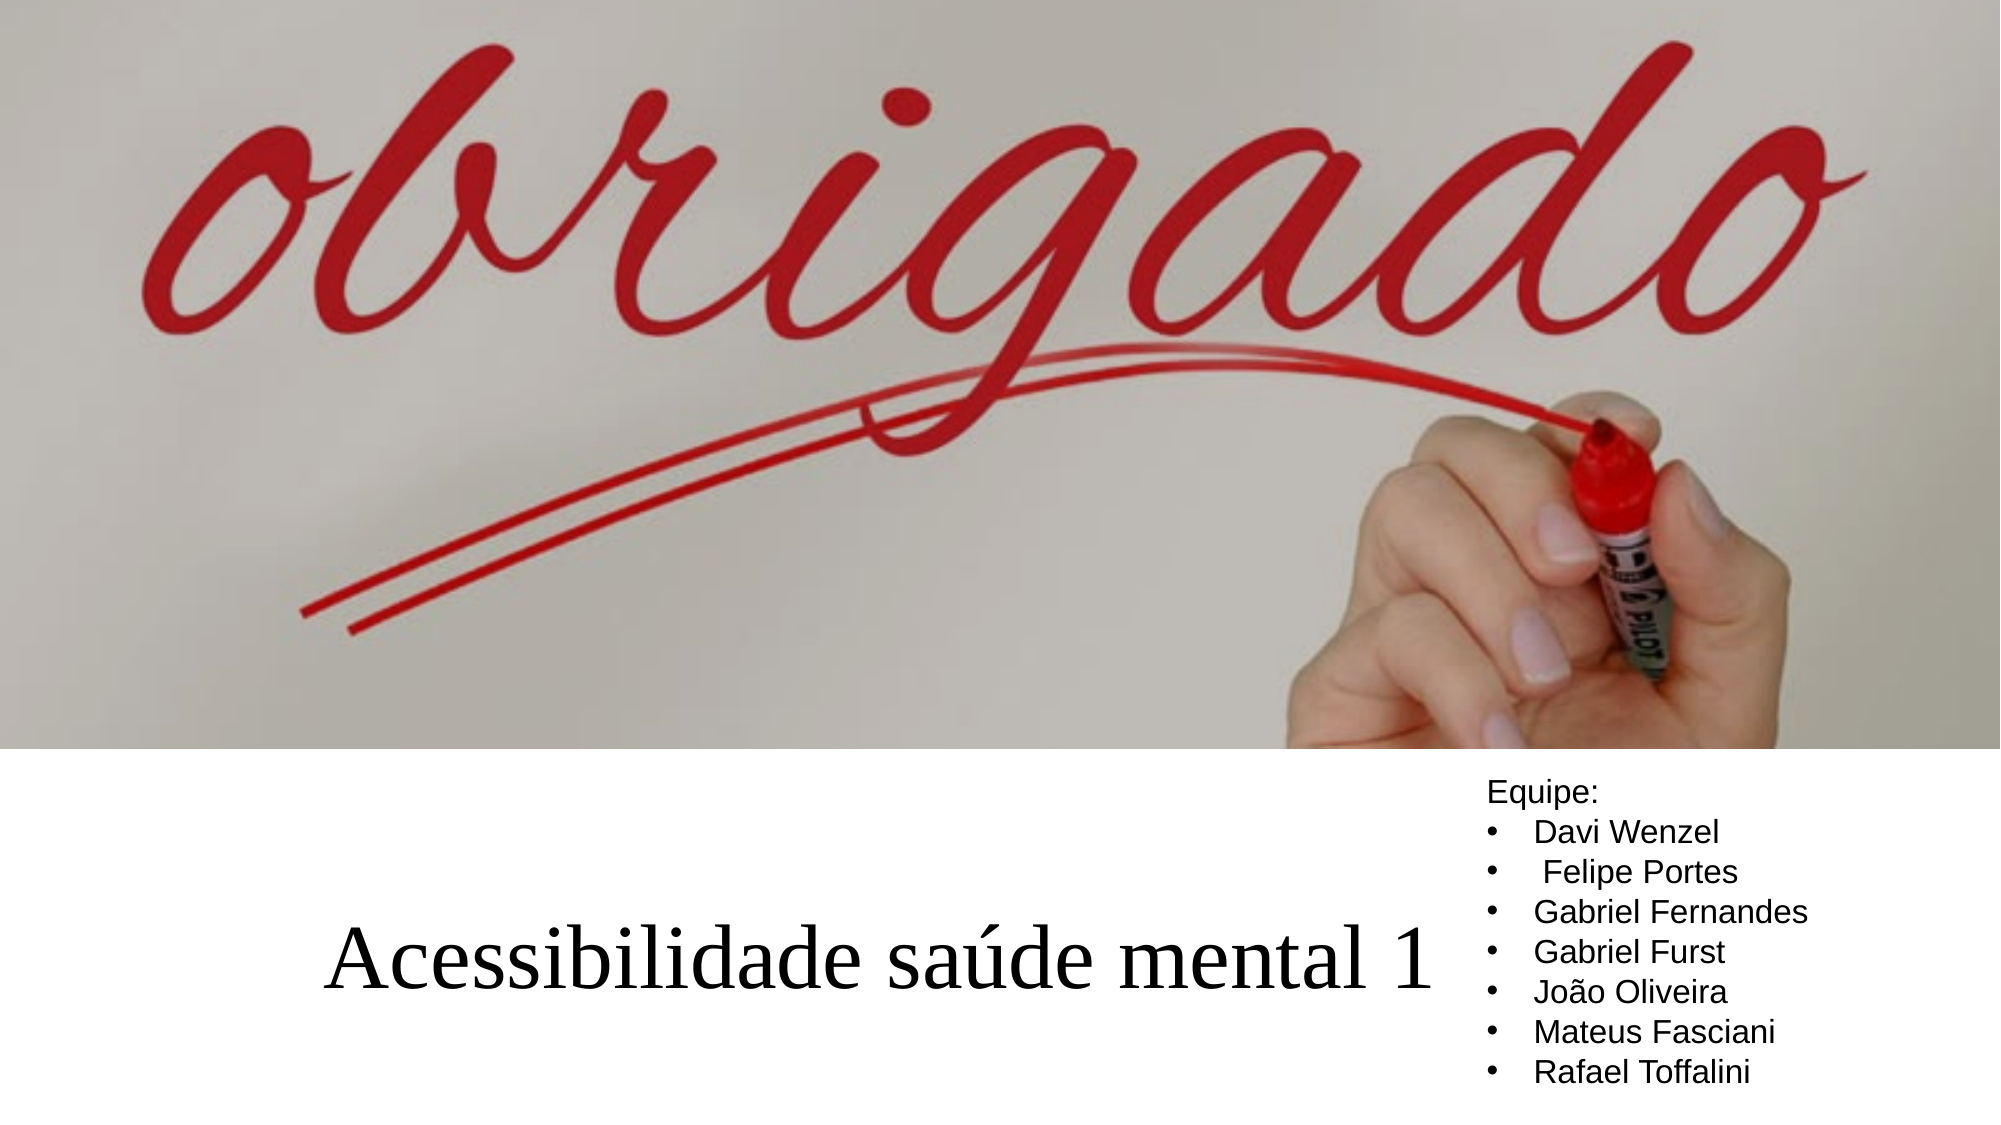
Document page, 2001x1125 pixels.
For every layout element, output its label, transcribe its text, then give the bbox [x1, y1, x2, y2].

text_box Acessibilidade saúde mental 1 [291, 889, 1471, 1015]
picture [0, 0, 2000, 749]
text_box Equipe: Davi Wenzel Felipe Portes Gabriel Fernandes Gabriel Furst João Oliveira Mateus Fasciani Rafael Toffalini [1471, 763, 1972, 1125]
